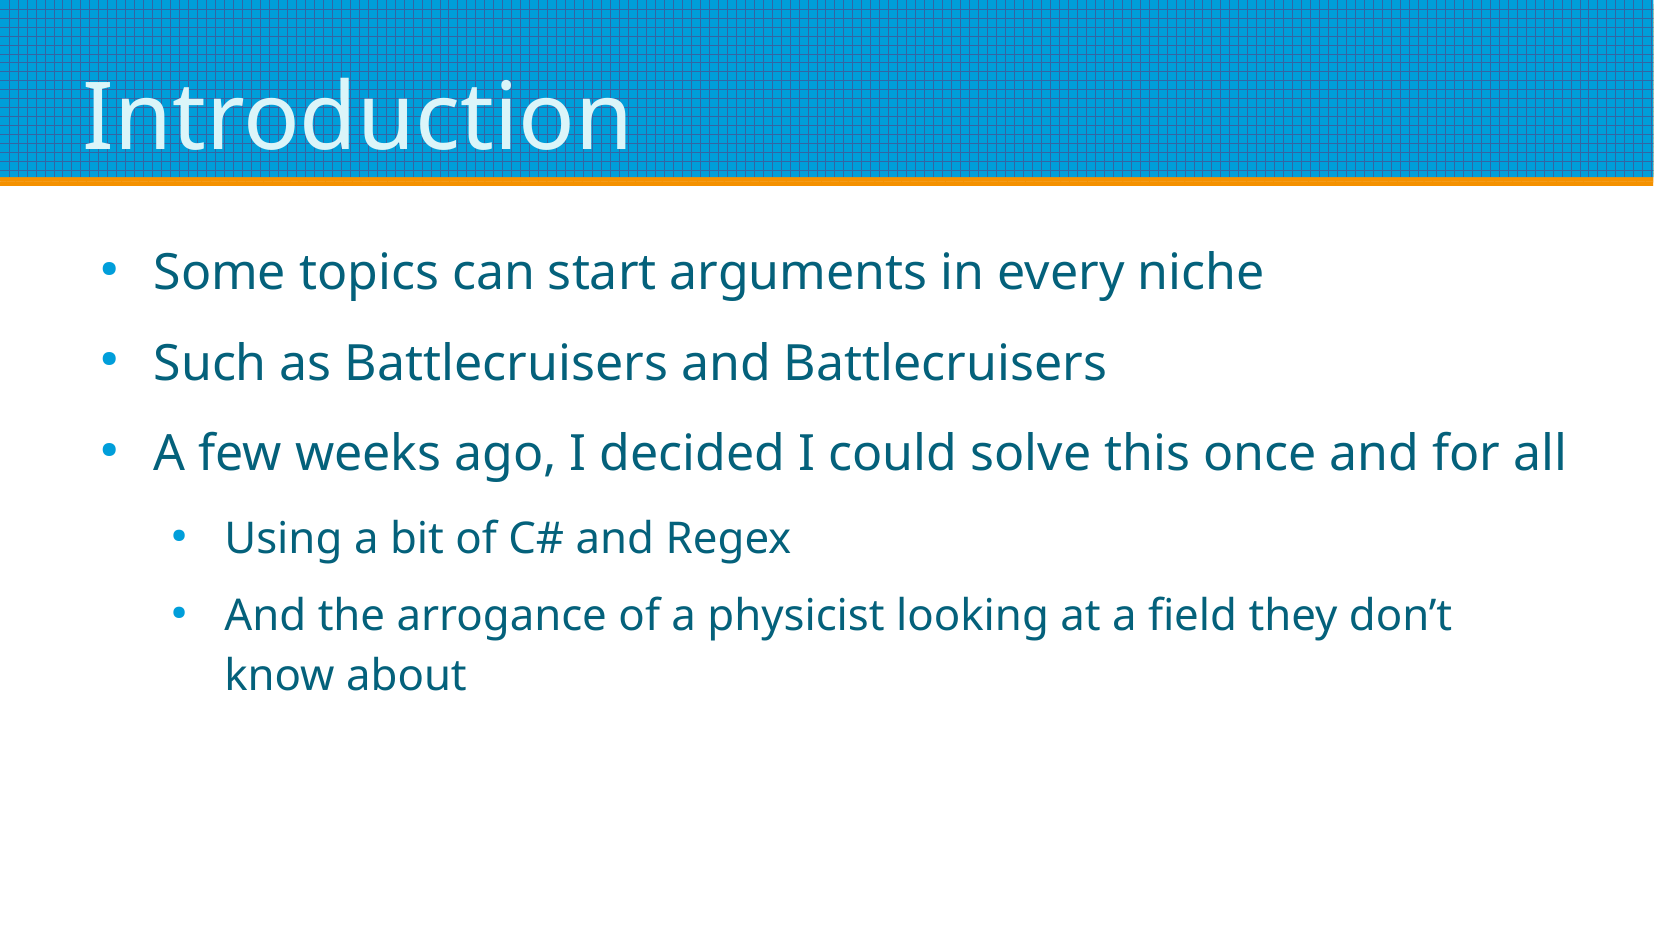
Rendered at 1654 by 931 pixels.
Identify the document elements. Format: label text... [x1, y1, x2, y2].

title Introduction [82, 14, 1571, 178]
list Some topics can start arguments in every niche Such as Battlecruisers and Battlecruisers A few weeks ago, I decided I could solve this once and for all Using a bit of C# and Regex And the arrogance of a physicist looking at a field they don’t know about [82, 236, 1571, 813]
